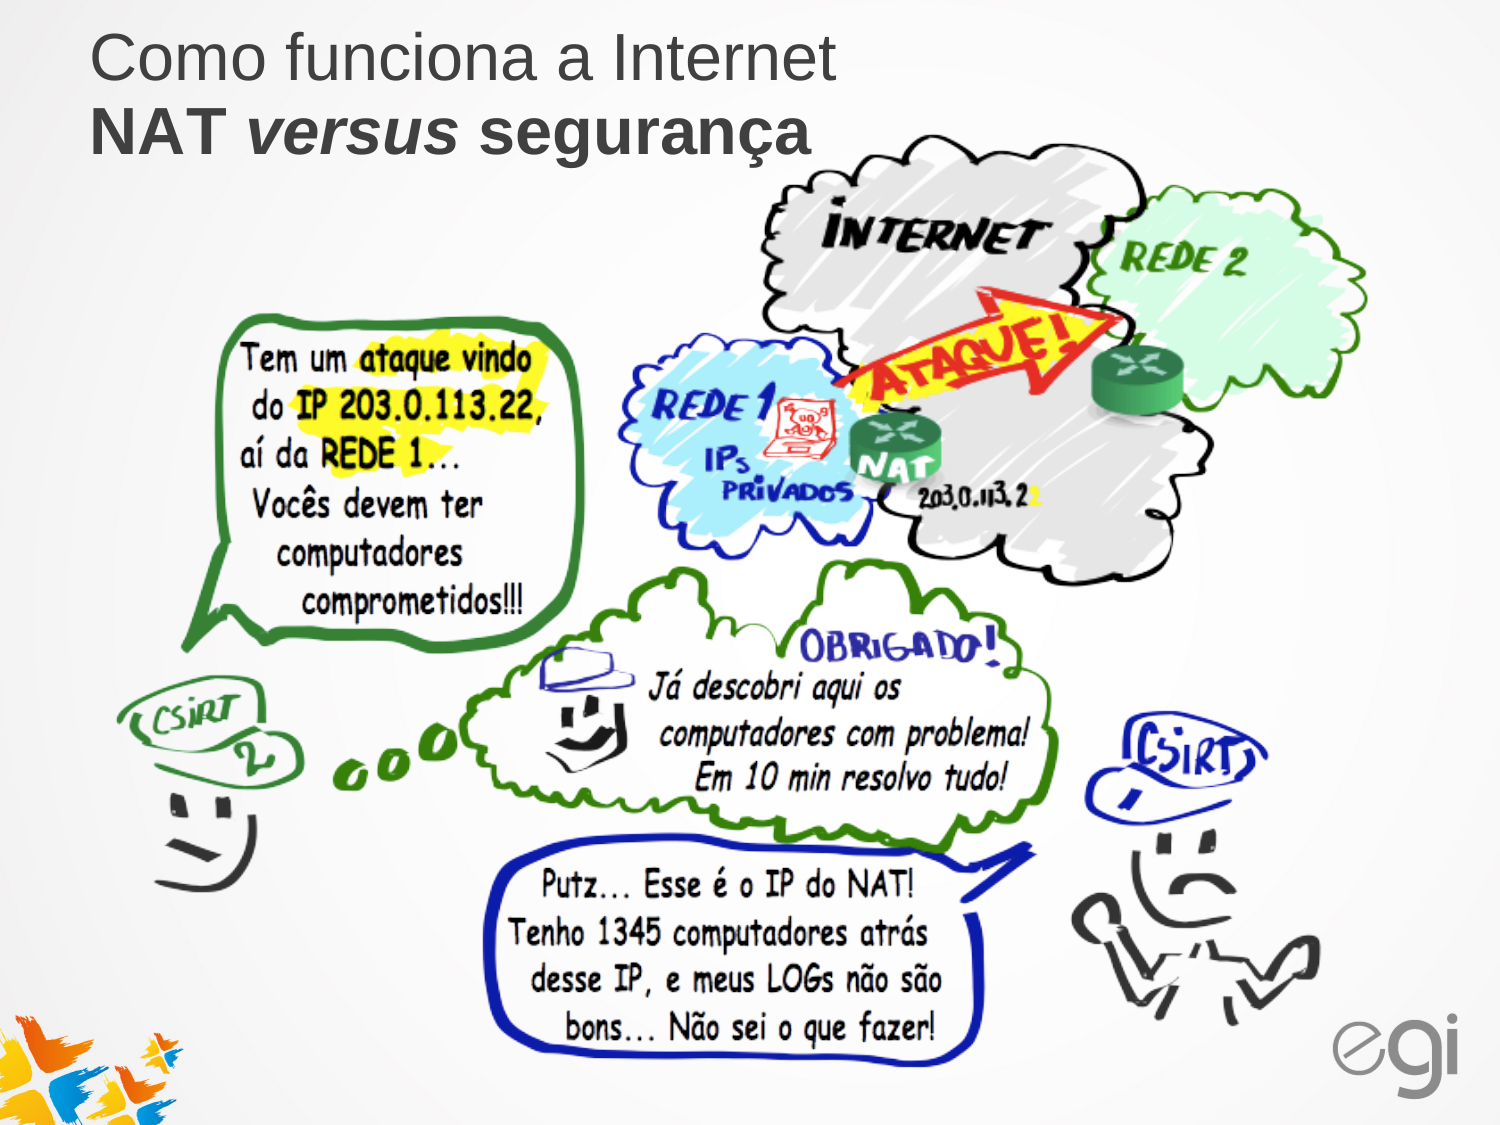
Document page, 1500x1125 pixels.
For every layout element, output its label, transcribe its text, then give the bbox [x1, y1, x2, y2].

picture [0, 0, 1500, 1125]
text_box Como funciona a Internet NAT versus segurança [75, 0, 1426, 103]
